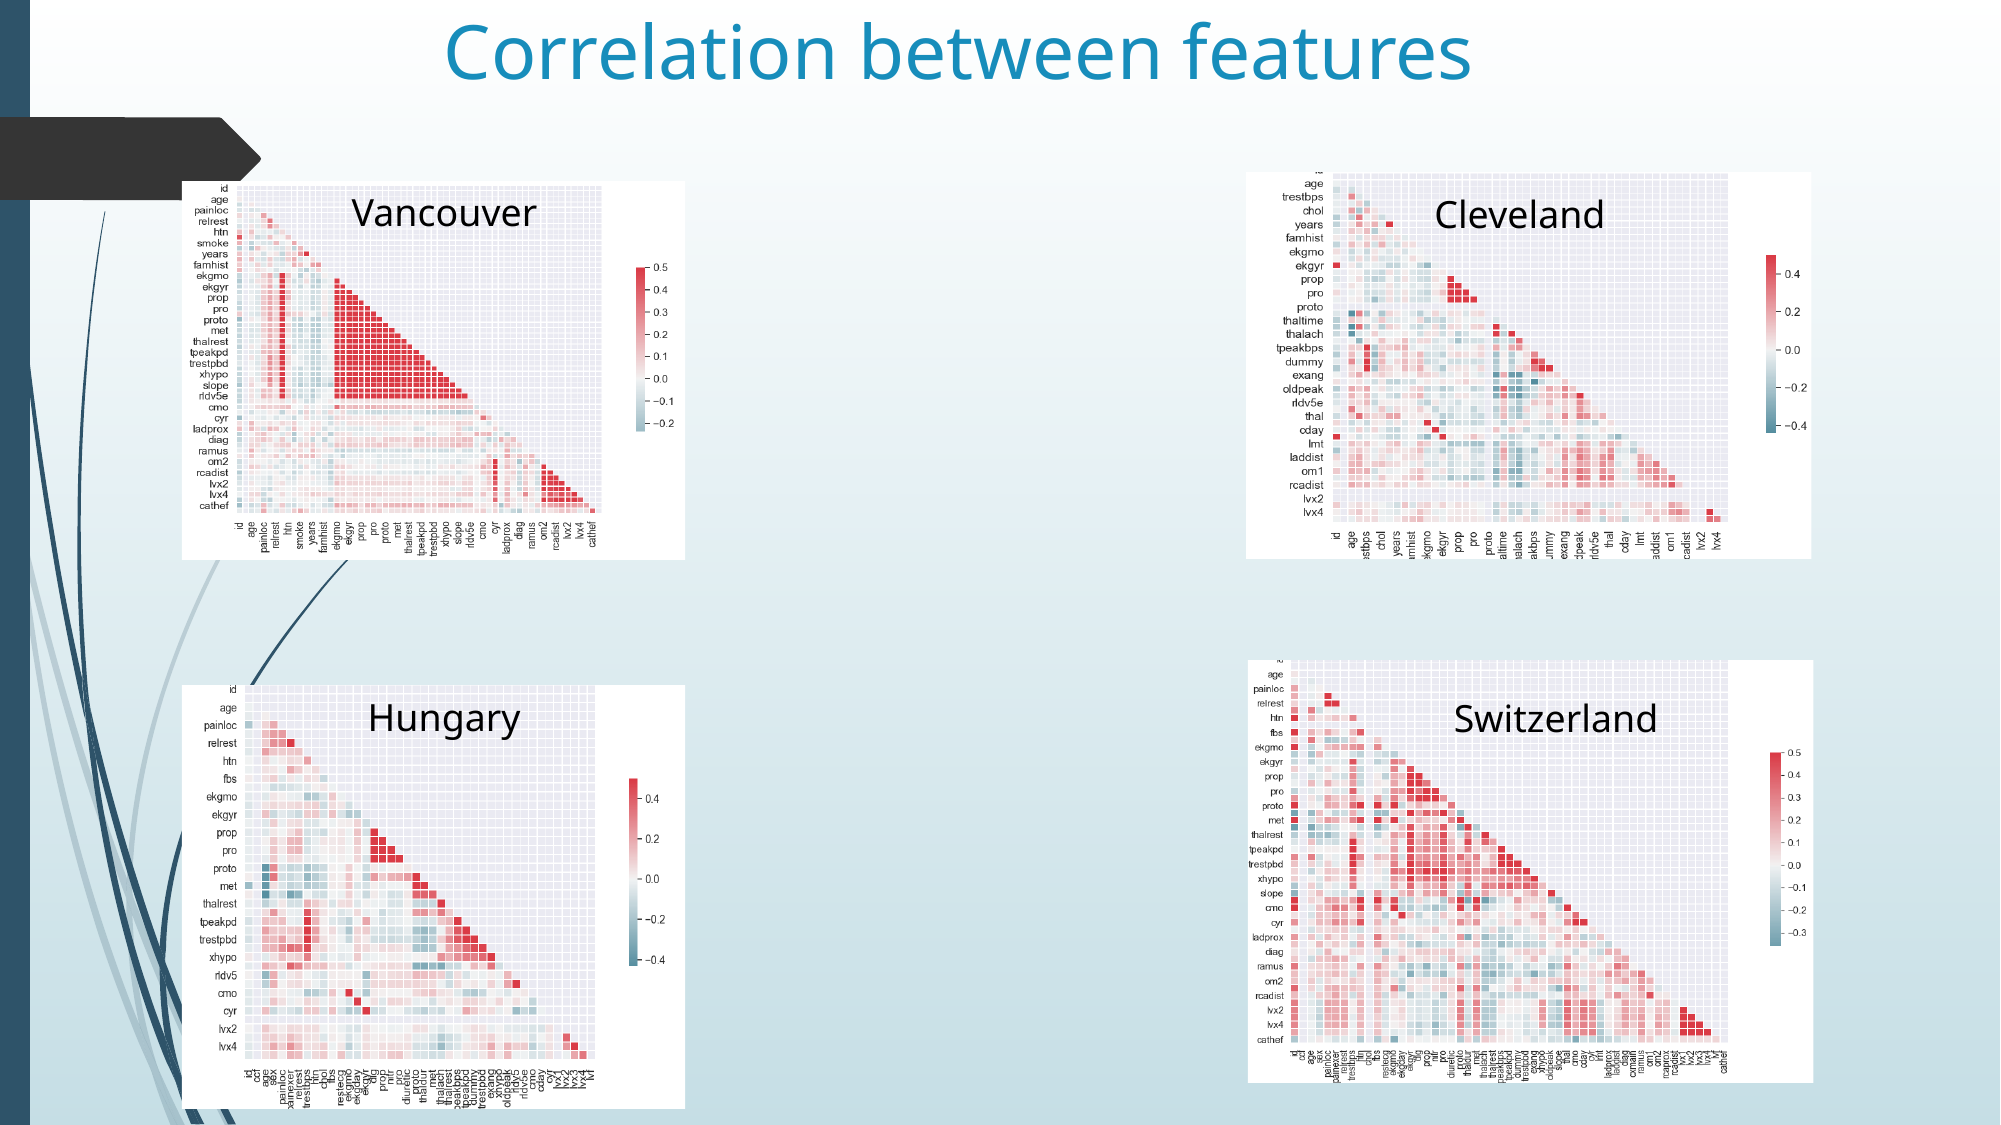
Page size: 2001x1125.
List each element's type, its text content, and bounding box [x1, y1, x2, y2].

picture [181, 181, 686, 560]
picture [1247, 660, 1814, 1083]
picture [181, 685, 686, 1109]
text_box Cleveland [1419, 183, 1774, 238]
text_box Hungary [352, 686, 678, 744]
title Correlation between features [429, 0, 2000, 146]
text_box Vancouver [336, 181, 674, 238]
text_box Switzerland [1438, 687, 1838, 761]
picture [1246, 172, 1812, 559]
